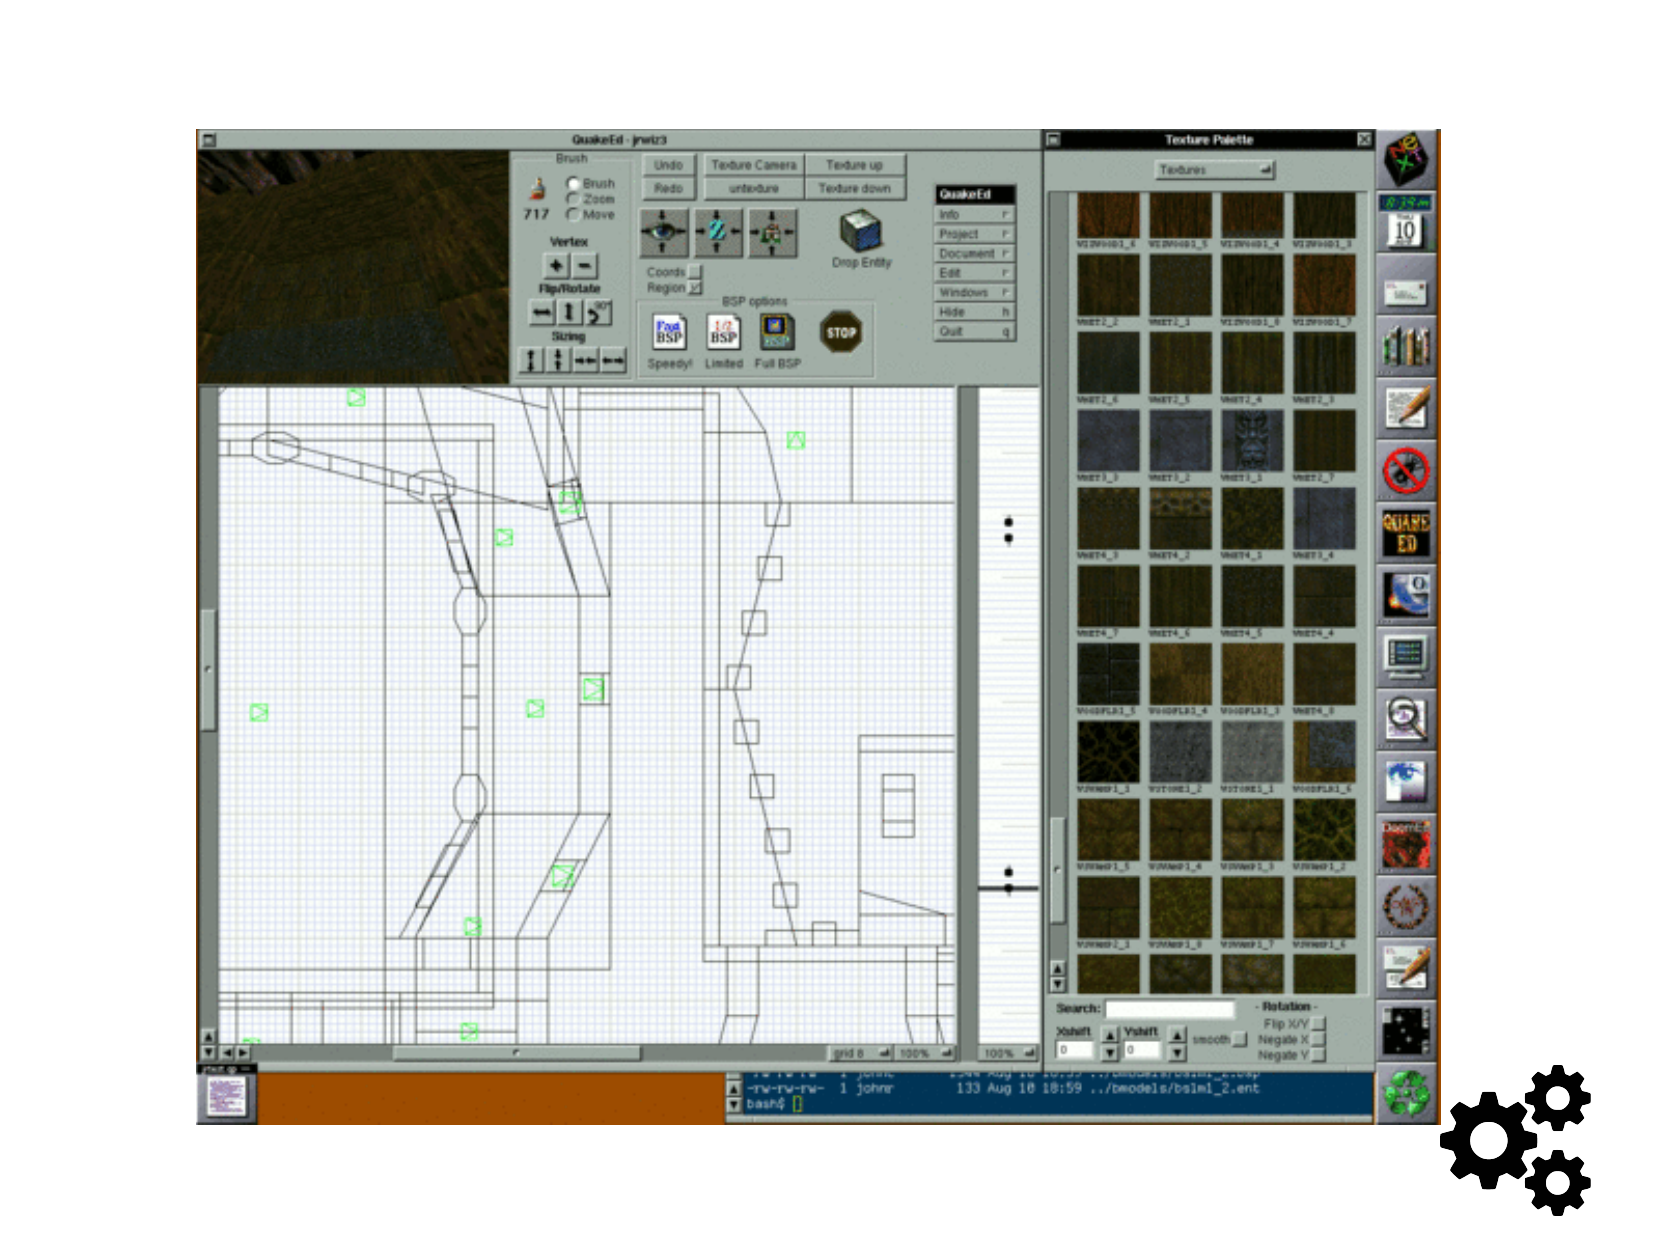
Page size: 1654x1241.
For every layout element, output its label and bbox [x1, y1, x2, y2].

picture [196, 129, 1591, 1216]
